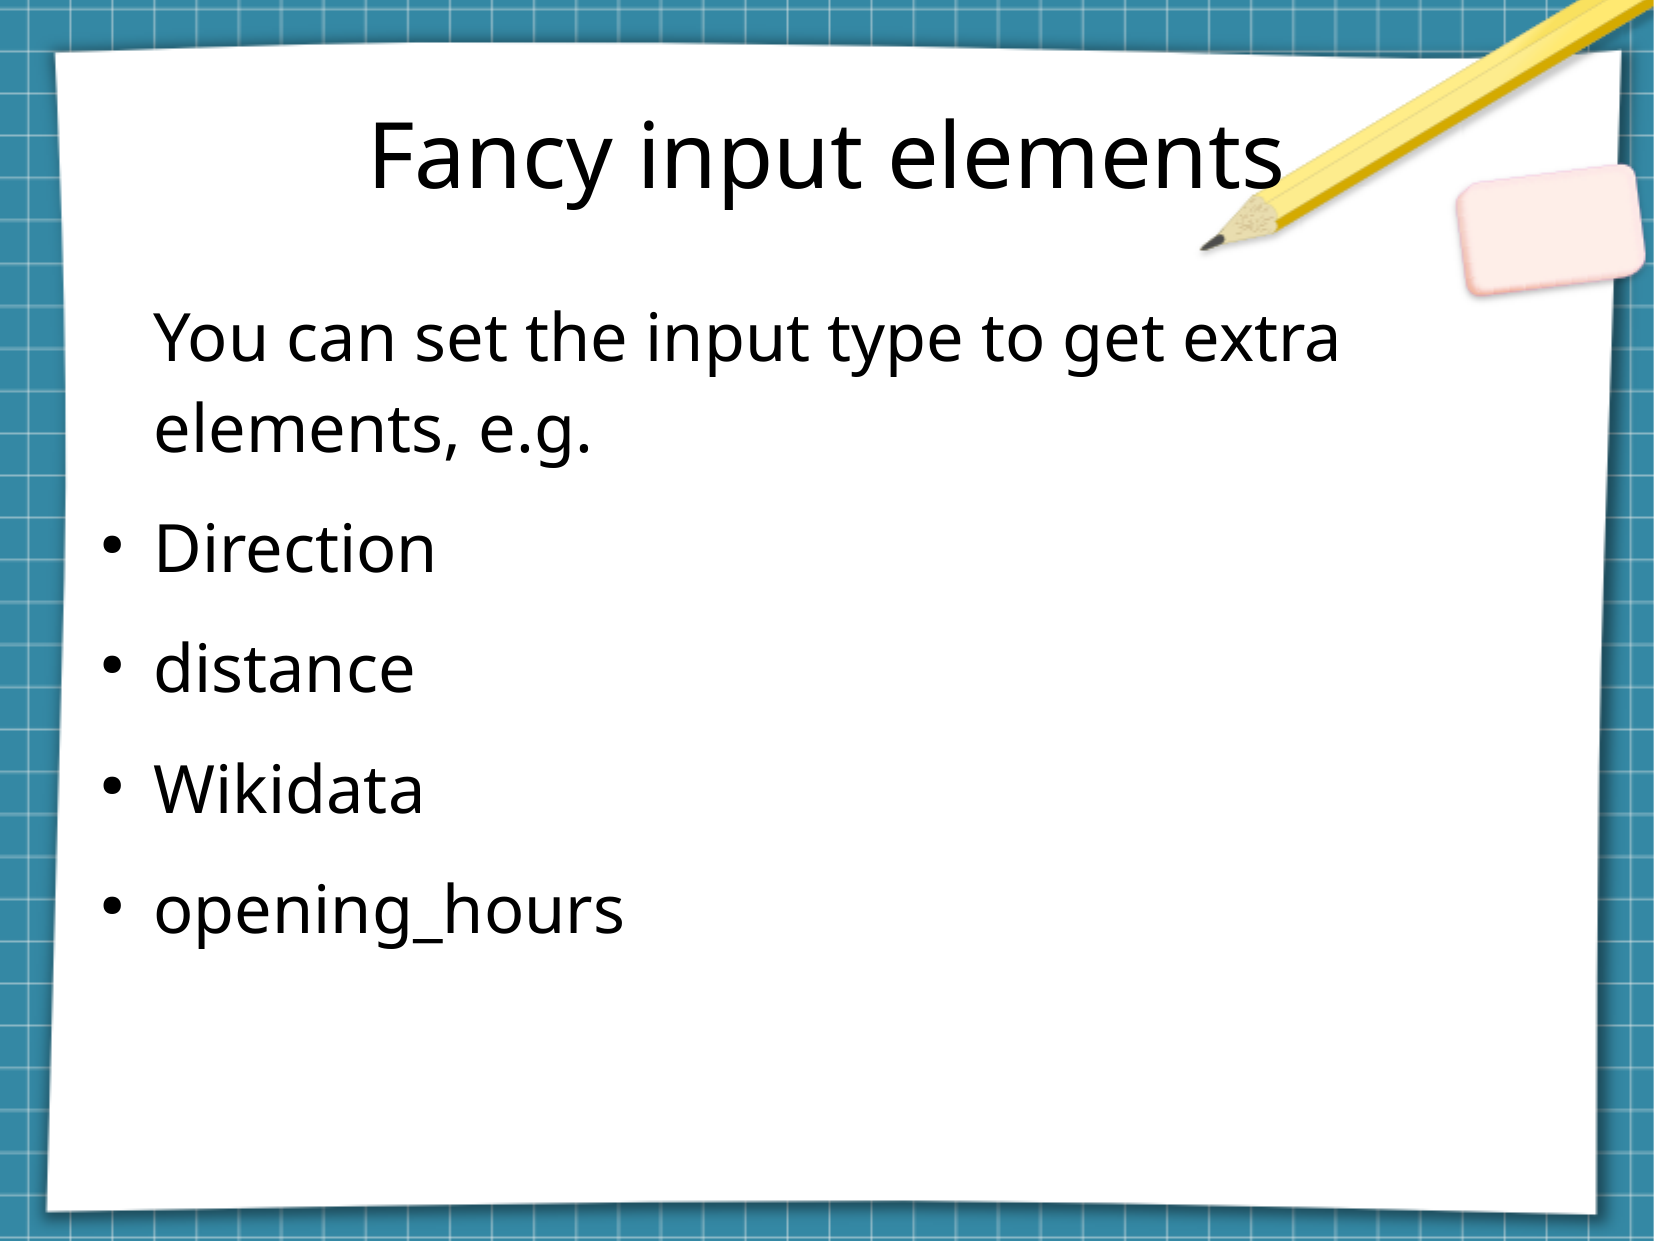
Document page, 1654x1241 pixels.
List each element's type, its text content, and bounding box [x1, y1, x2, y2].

picture [0, 0, 1654, 1241]
title Fancy input elements [82, 49, 1571, 257]
list You can set the input type to get extra elements, e.g. Direction distance Wikidata opening_hours [82, 290, 1571, 1138]
